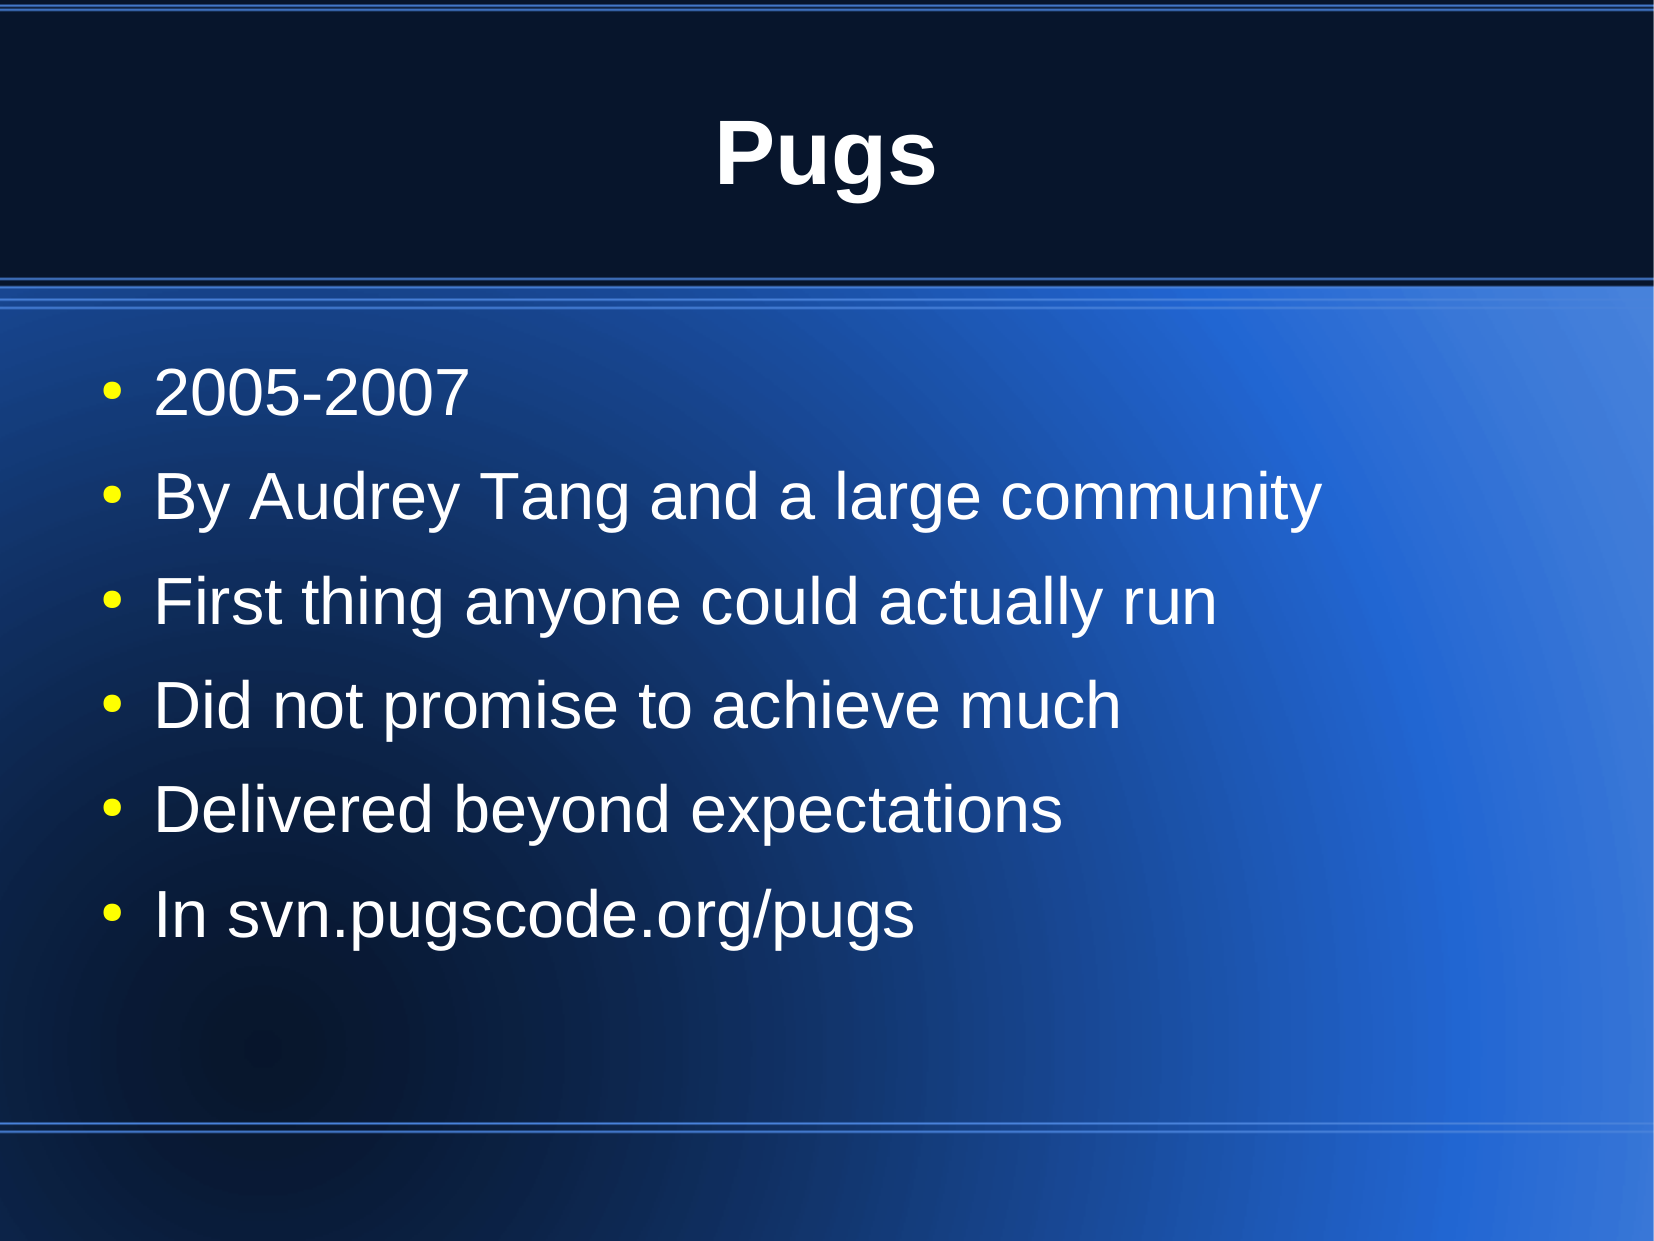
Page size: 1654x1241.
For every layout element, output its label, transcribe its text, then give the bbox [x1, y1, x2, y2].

list 2005-2007 By Audrey Tang and a large community First thing anyone could actually run Did not promise to achieve much Delivered beyond expectations In svn.pugscode.org/pugs [82, 355, 1571, 1159]
picture [0, 0, 1654, 1241]
title Pugs [82, 56, 1571, 250]
